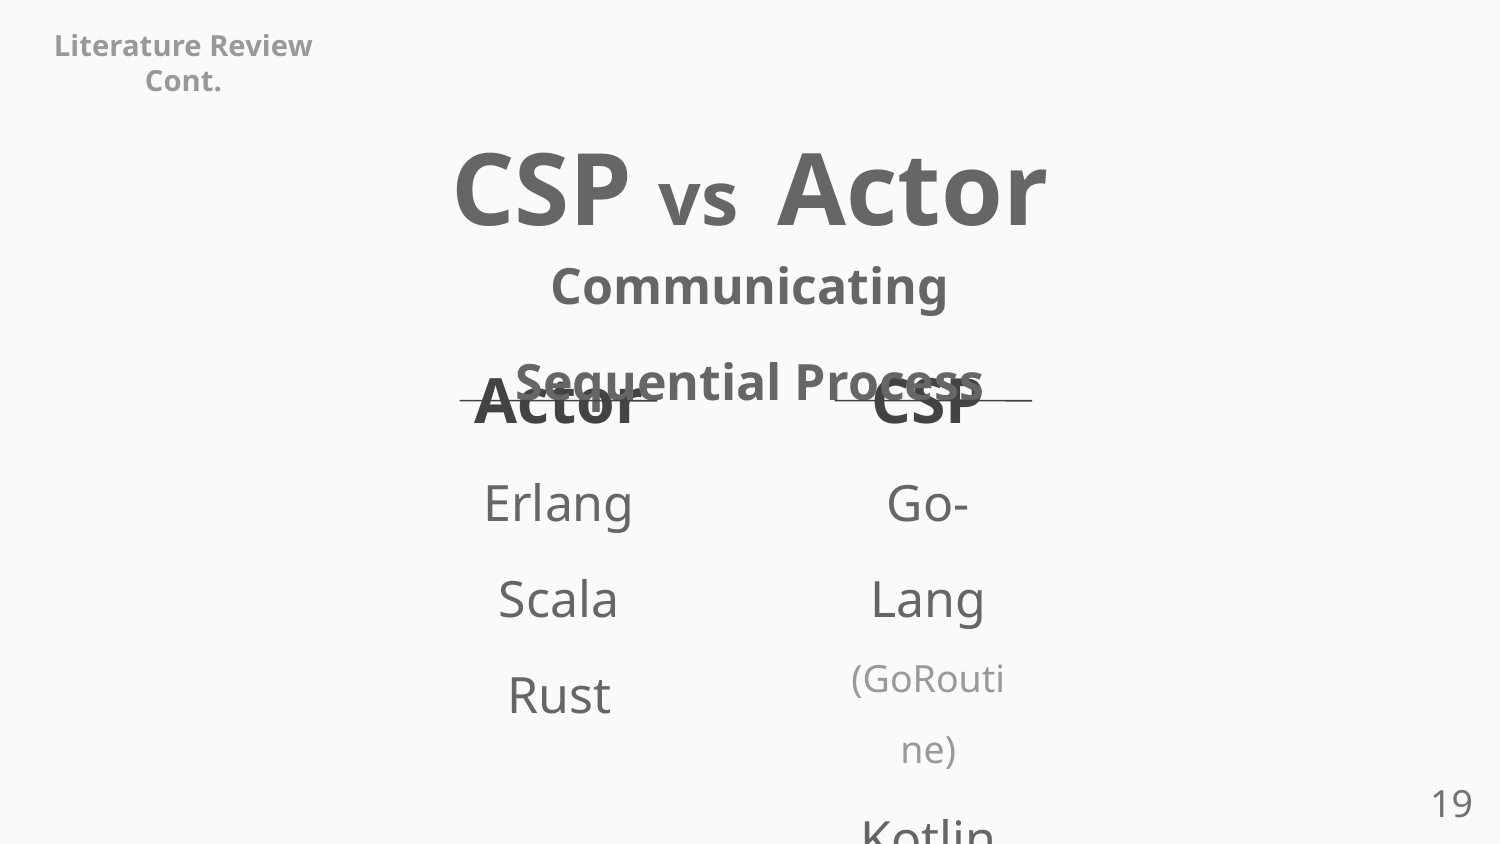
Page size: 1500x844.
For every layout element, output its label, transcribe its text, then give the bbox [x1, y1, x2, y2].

text_box CSP Go-Lang (GoRoutine) Kotlin (CoRoutine) [832, 300, 1025, 399]
text_box CSP Go-Lang (GoRoutine) Kotlin (CoRoutine) [832, 400, 1025, 684]
text_box Actor Erlang Scala Rust [433, 300, 686, 660]
text_box Literature Review Cont. [8, 12, 359, 93]
text_box CSP vs Actor [298, 38, 1202, 171]
text_box Communicating Sequential Process [449, 203, 1051, 268]
slide_number 19 [1398, 770, 1489, 835]
